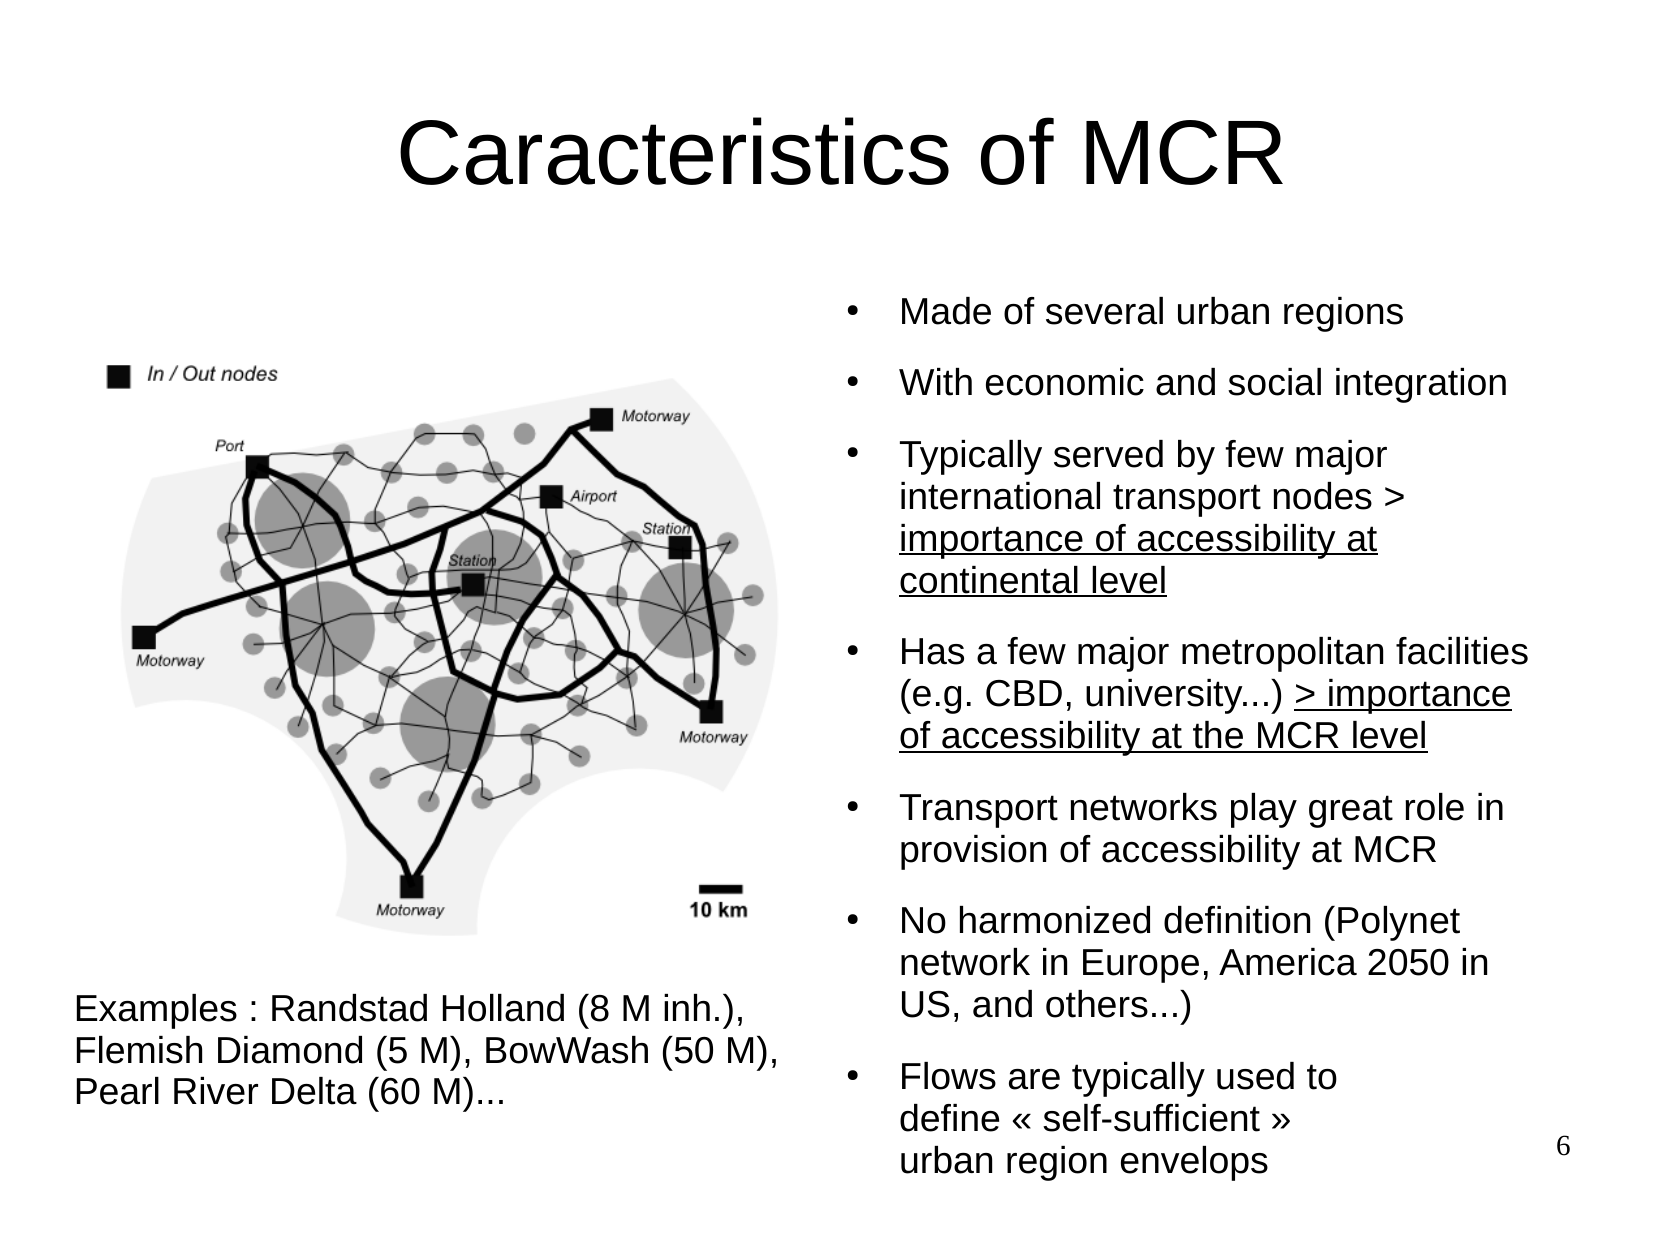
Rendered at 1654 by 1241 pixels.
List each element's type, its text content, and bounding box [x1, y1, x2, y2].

picture [87, 351, 789, 949]
text_box Examples : Randstad Holland (8 M inh.), Flemish Diamond (5 M), BowWash (50 M), Pearl River Delta (60 M)... [59, 979, 902, 1205]
title Caracteristics of MCR [82, 49, 1571, 257]
list Made of several urban regions With economic and social integration Typically served by few major international transport nodes > importance of accessibility at continental level Has a few major metropolitan facilities (e.g. CBD, university...) > importance of accessibility at the MCR level Transport networks play great role in provision of accessibility at MCR No harmonized definition (Polynet network in Europe, America 2050 in US, and others...) Flows are typically used to define « self-sufficient » urban region envelops [828, 290, 1539, 1010]
